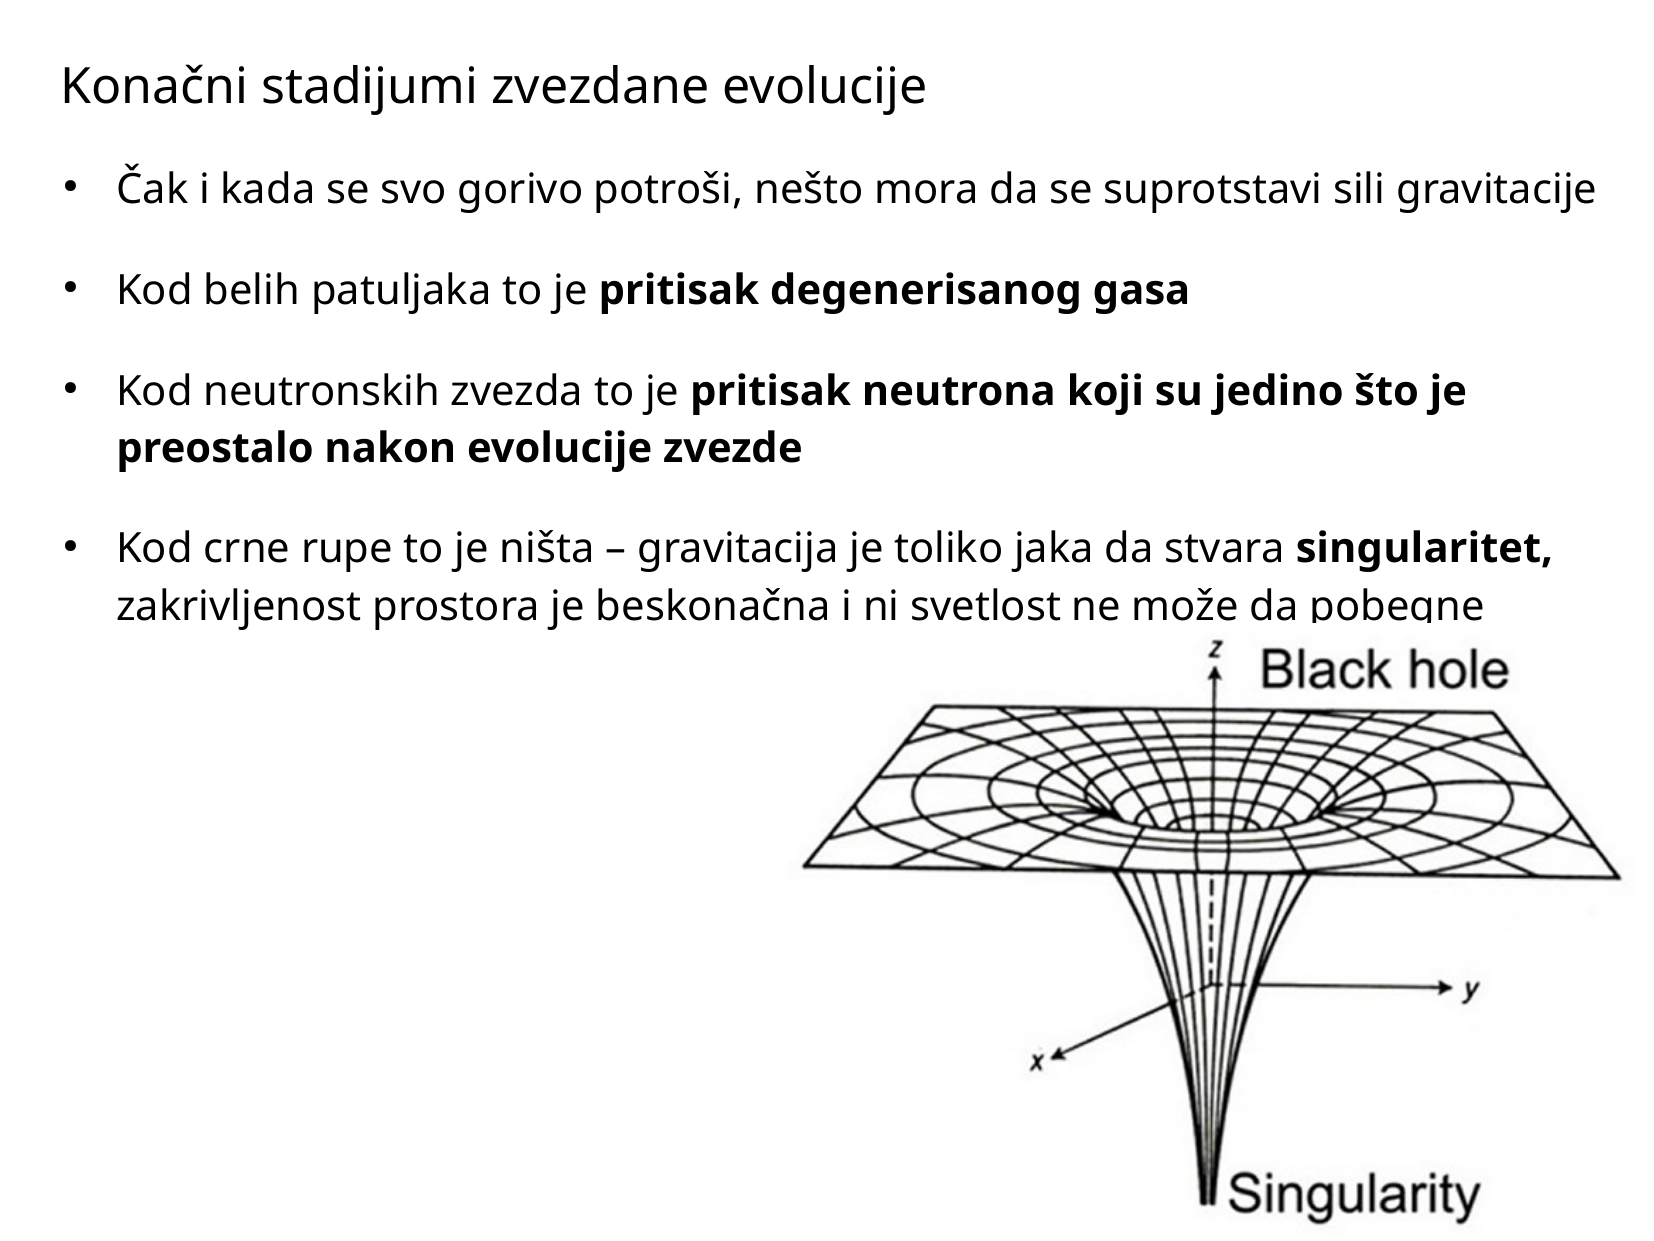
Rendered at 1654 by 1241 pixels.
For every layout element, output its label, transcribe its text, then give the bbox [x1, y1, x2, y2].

list Čak i kada se svo gorivo potroši, nešto mora da se suprotstavi sili gravitacije Kod belih patuljaka to je pritisak degenerisanog gasa Kod neutronskih zvezda to je pritisak neutrona koji su jedino što je preostalo nakon evolucije zvezde Kod crne rupe to je ništa – gravitacija je toliko jaka da stvara singularitet, zakrivljenost prostora je beskonačna i ni svetlost ne može da pobegne [45, 158, 1635, 1132]
title Konačni stadijumi zvezdane evolucije [59, 17, 1648, 150]
picture [787, 623, 1635, 1241]
